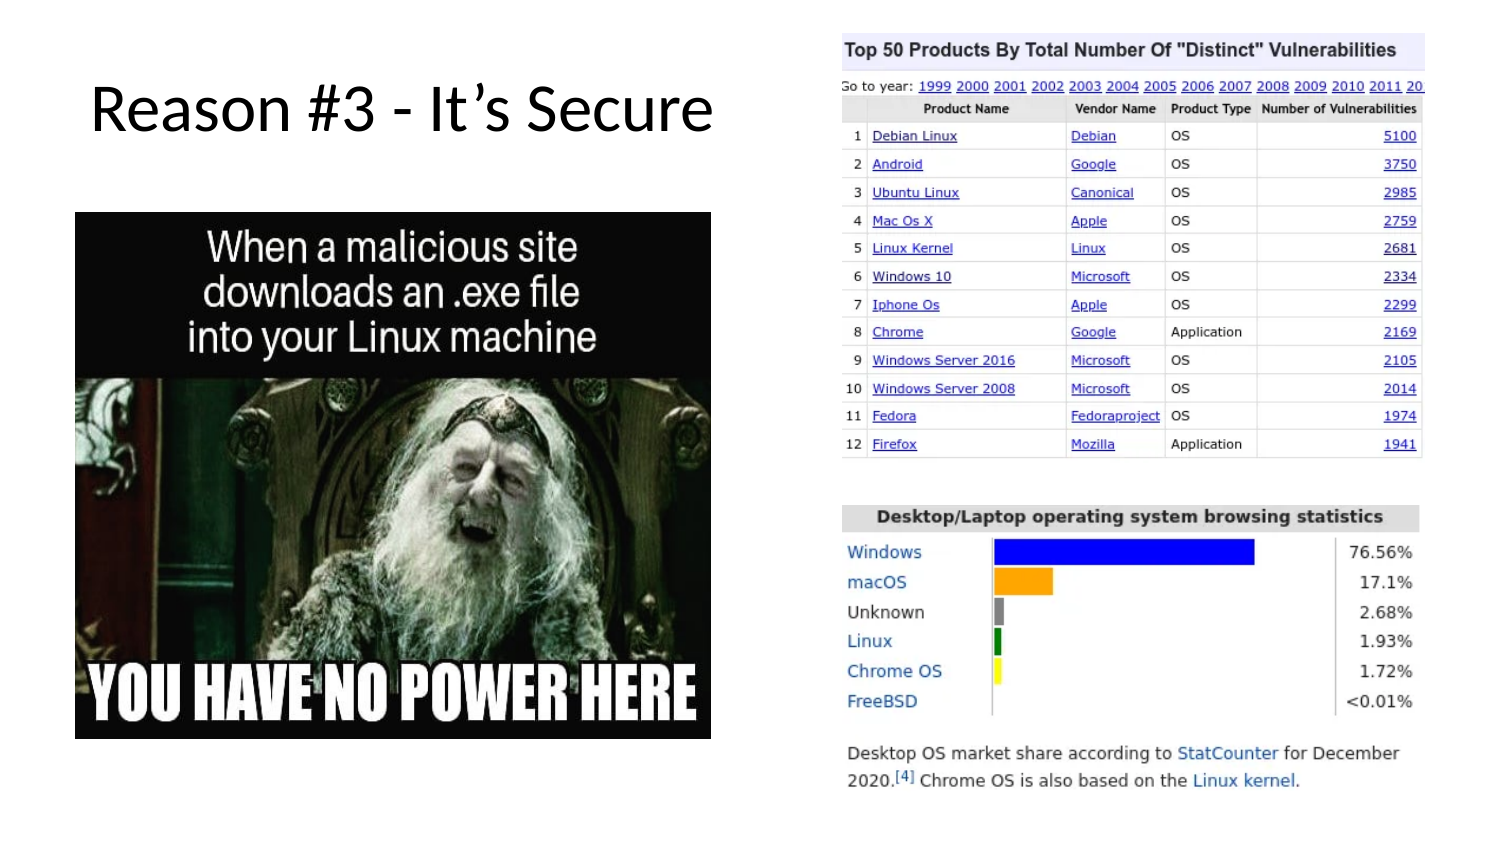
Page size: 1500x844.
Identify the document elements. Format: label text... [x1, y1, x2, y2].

text_box Reason #3 - It’s Secure [75, 33, 842, 175]
picture [842, 33, 1425, 463]
picture [75, 212, 711, 739]
picture [842, 505, 1425, 806]
